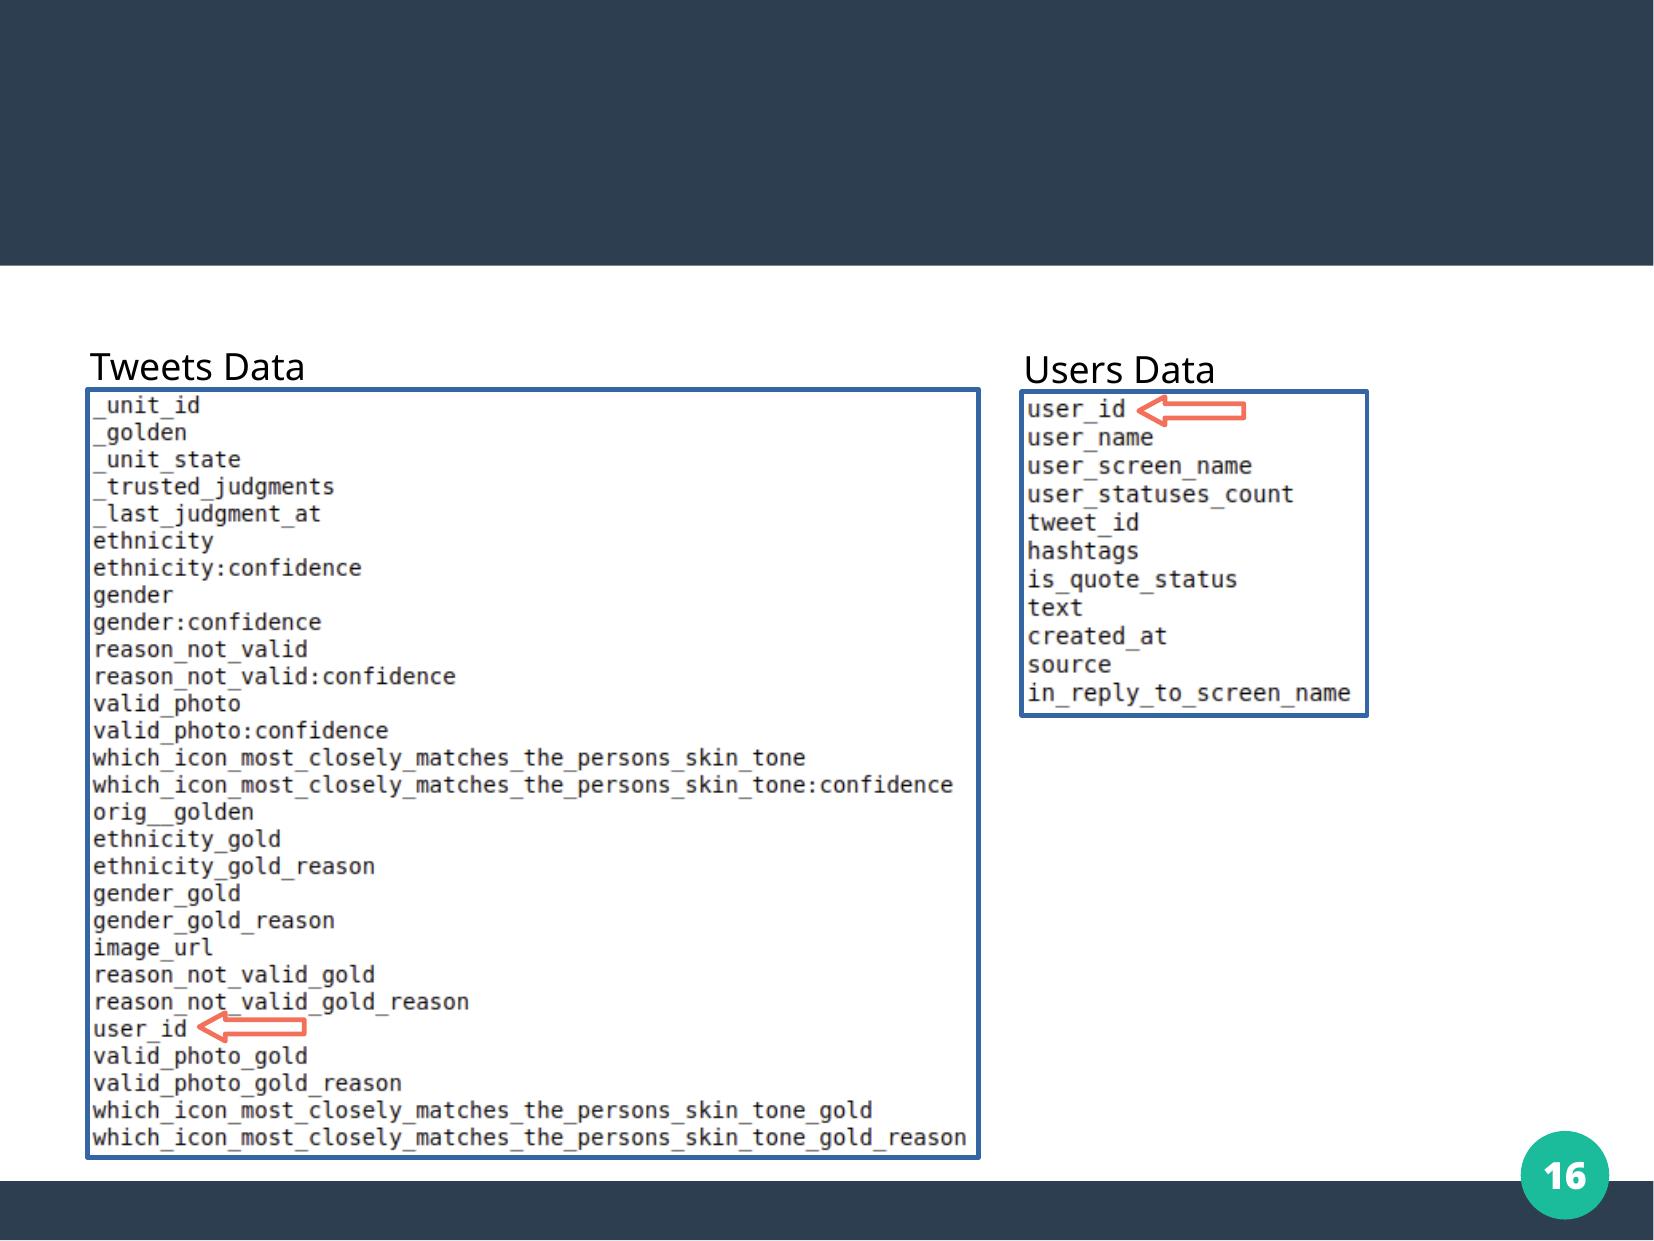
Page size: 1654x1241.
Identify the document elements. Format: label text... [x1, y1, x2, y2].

picture [1146, 402, 1241, 420]
text_box Tweets Data [75, 333, 451, 392]
text_box Users Data [1008, 335, 1384, 395]
picture [1024, 395, 1365, 713]
picture [90, 391, 977, 1156]
